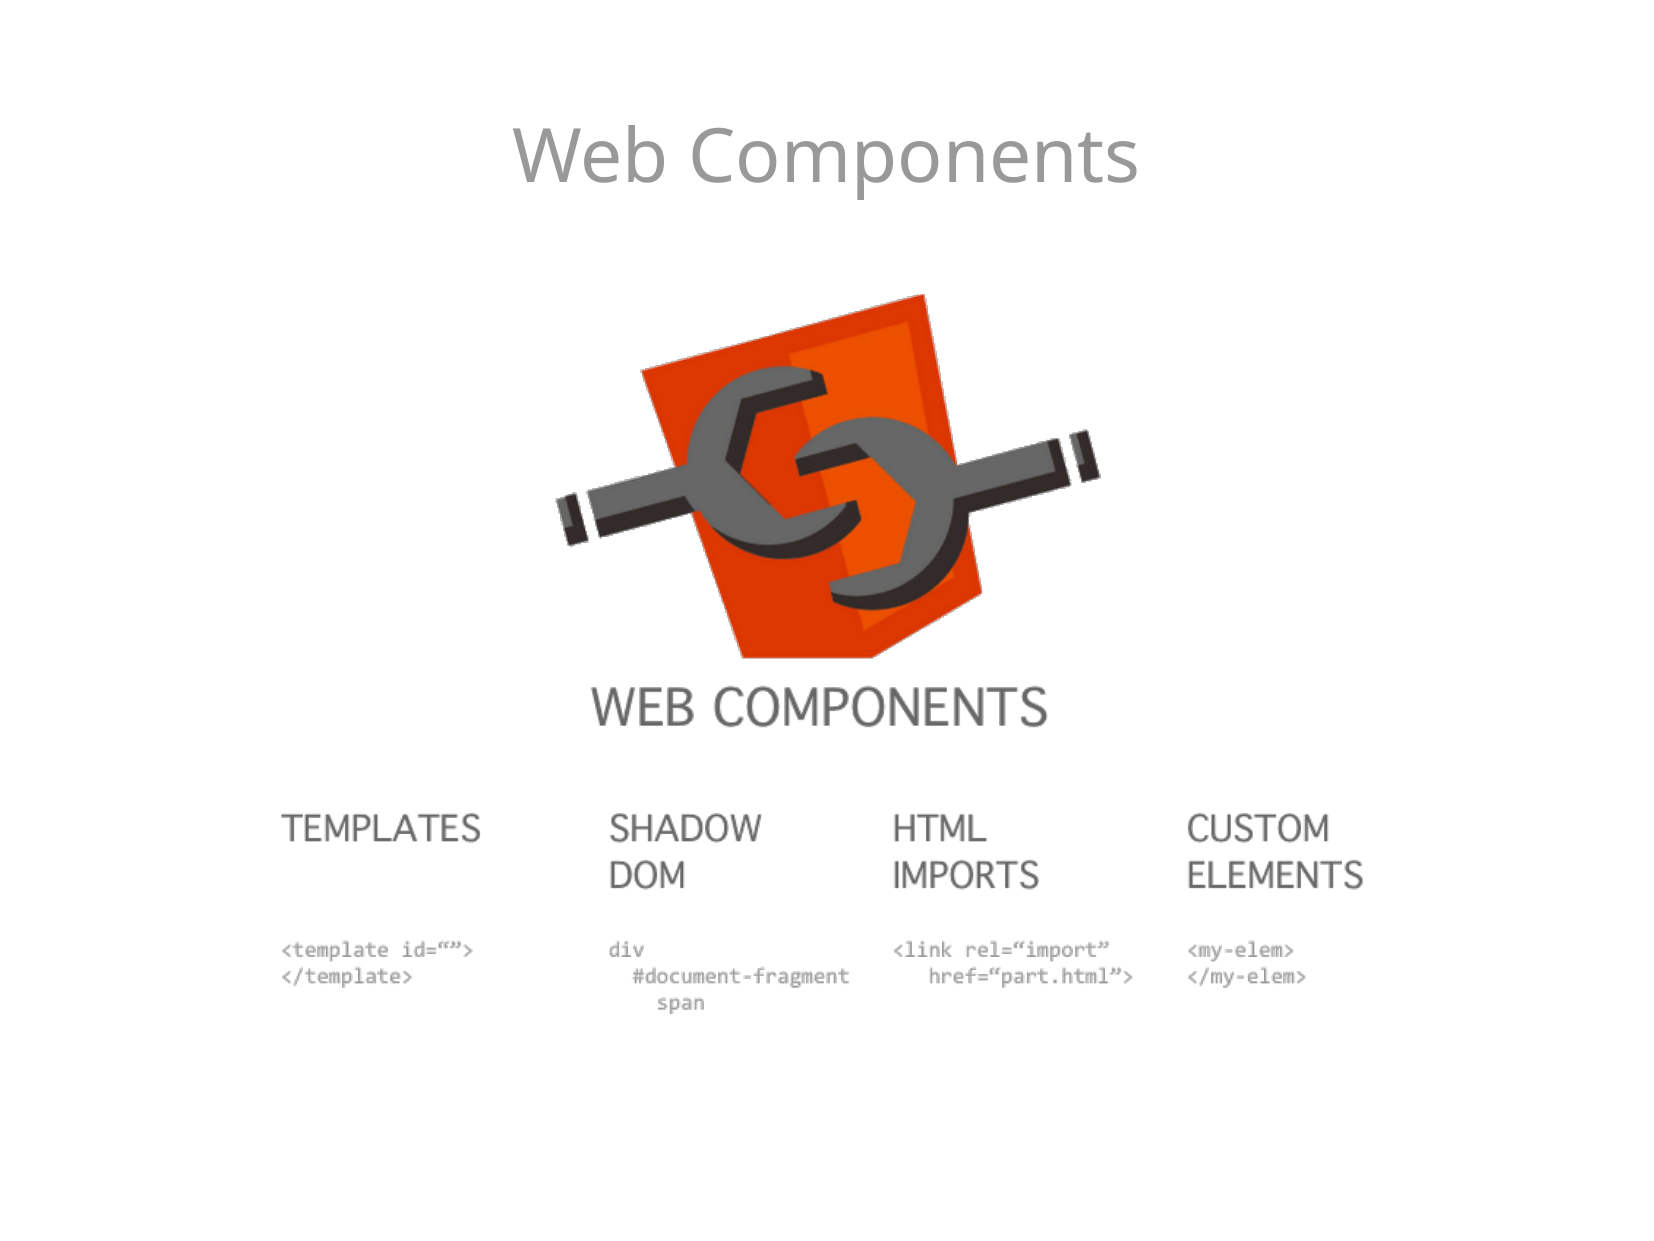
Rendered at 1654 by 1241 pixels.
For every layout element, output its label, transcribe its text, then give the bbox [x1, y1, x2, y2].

picture [281, 294, 1364, 1014]
title Web Components [82, 49, 1571, 257]
